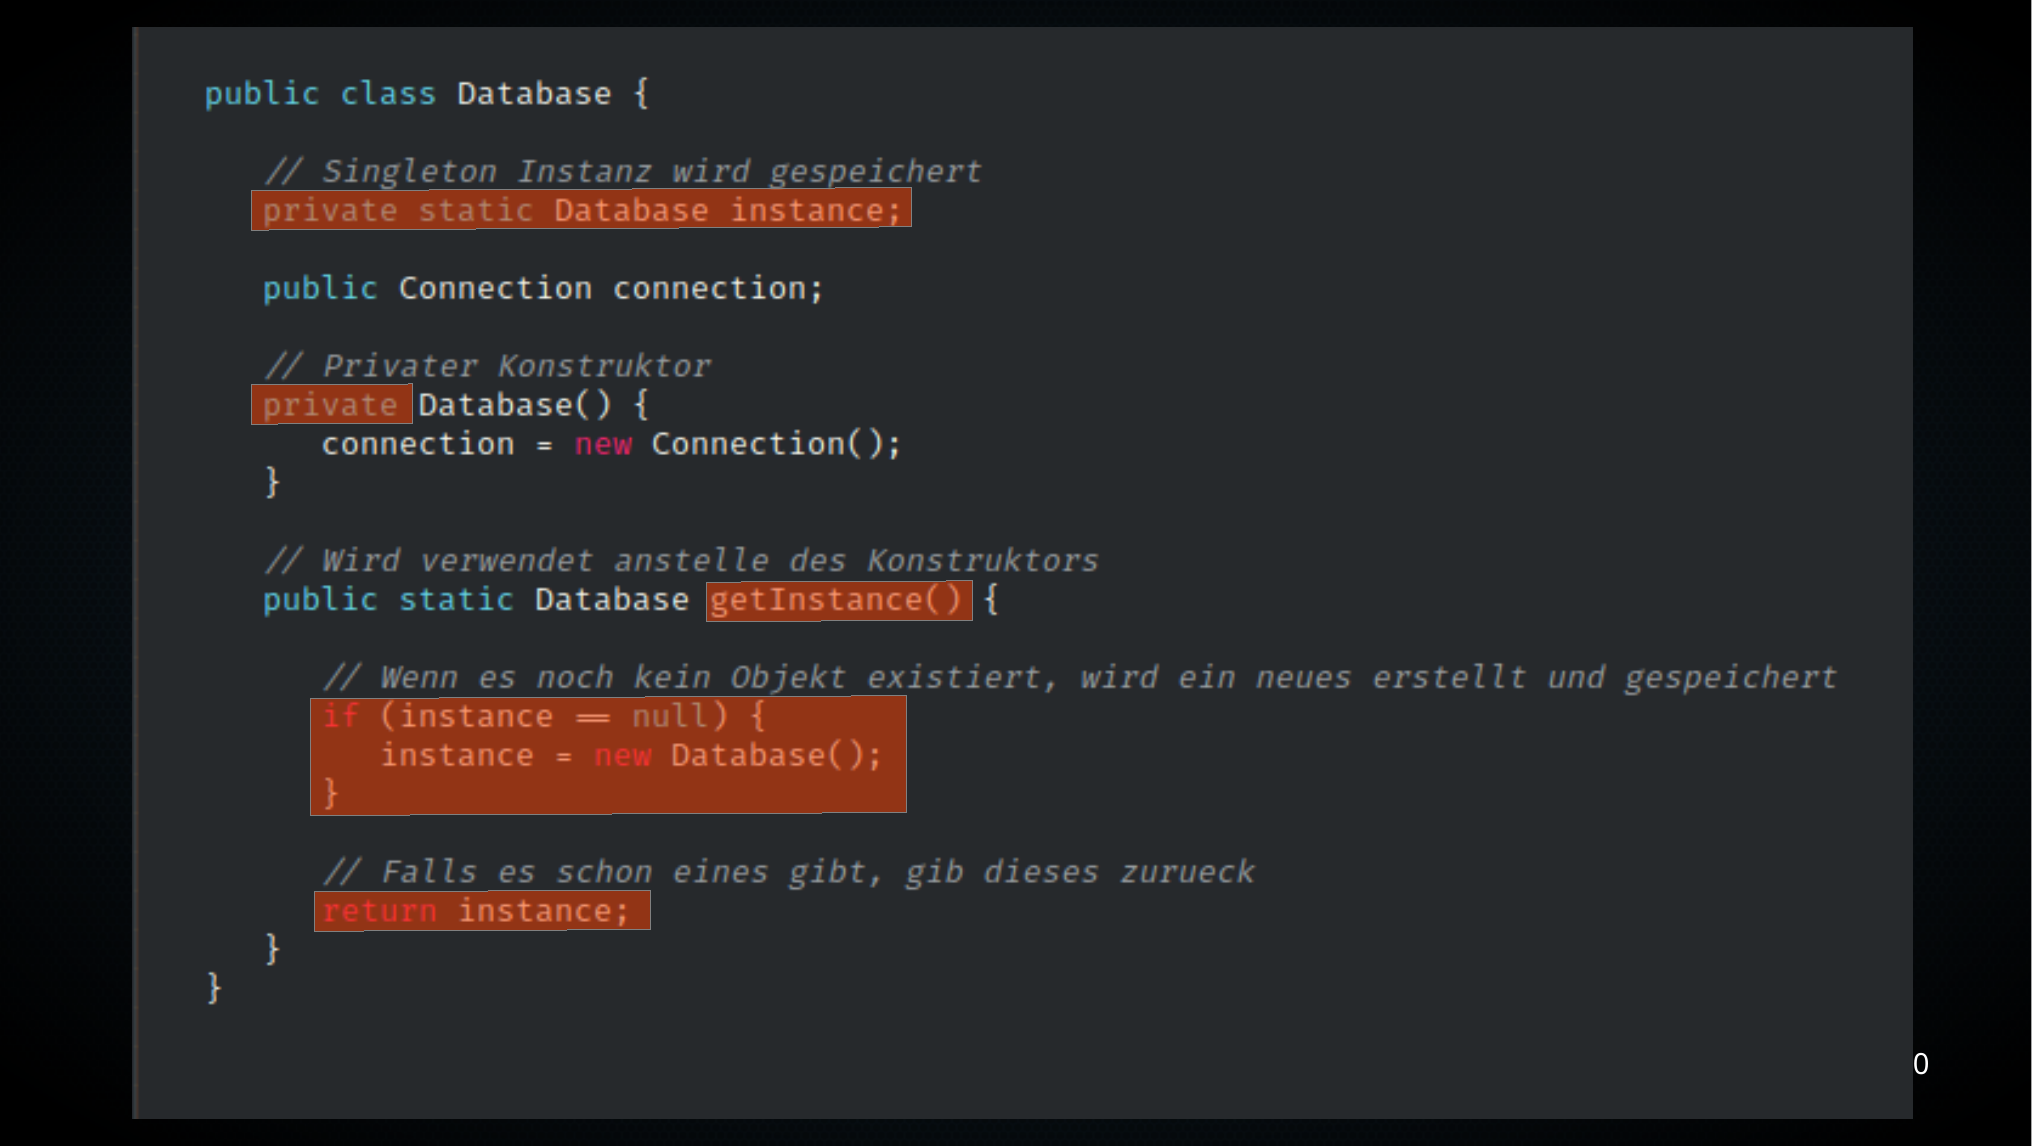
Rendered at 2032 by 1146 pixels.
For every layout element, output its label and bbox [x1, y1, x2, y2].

text_box [251, 383, 413, 425]
picture [0, 0, 2032, 1146]
text_box [310, 695, 907, 816]
text_box [314, 890, 651, 932]
text_box [706, 580, 973, 622]
text_box [251, 187, 912, 231]
